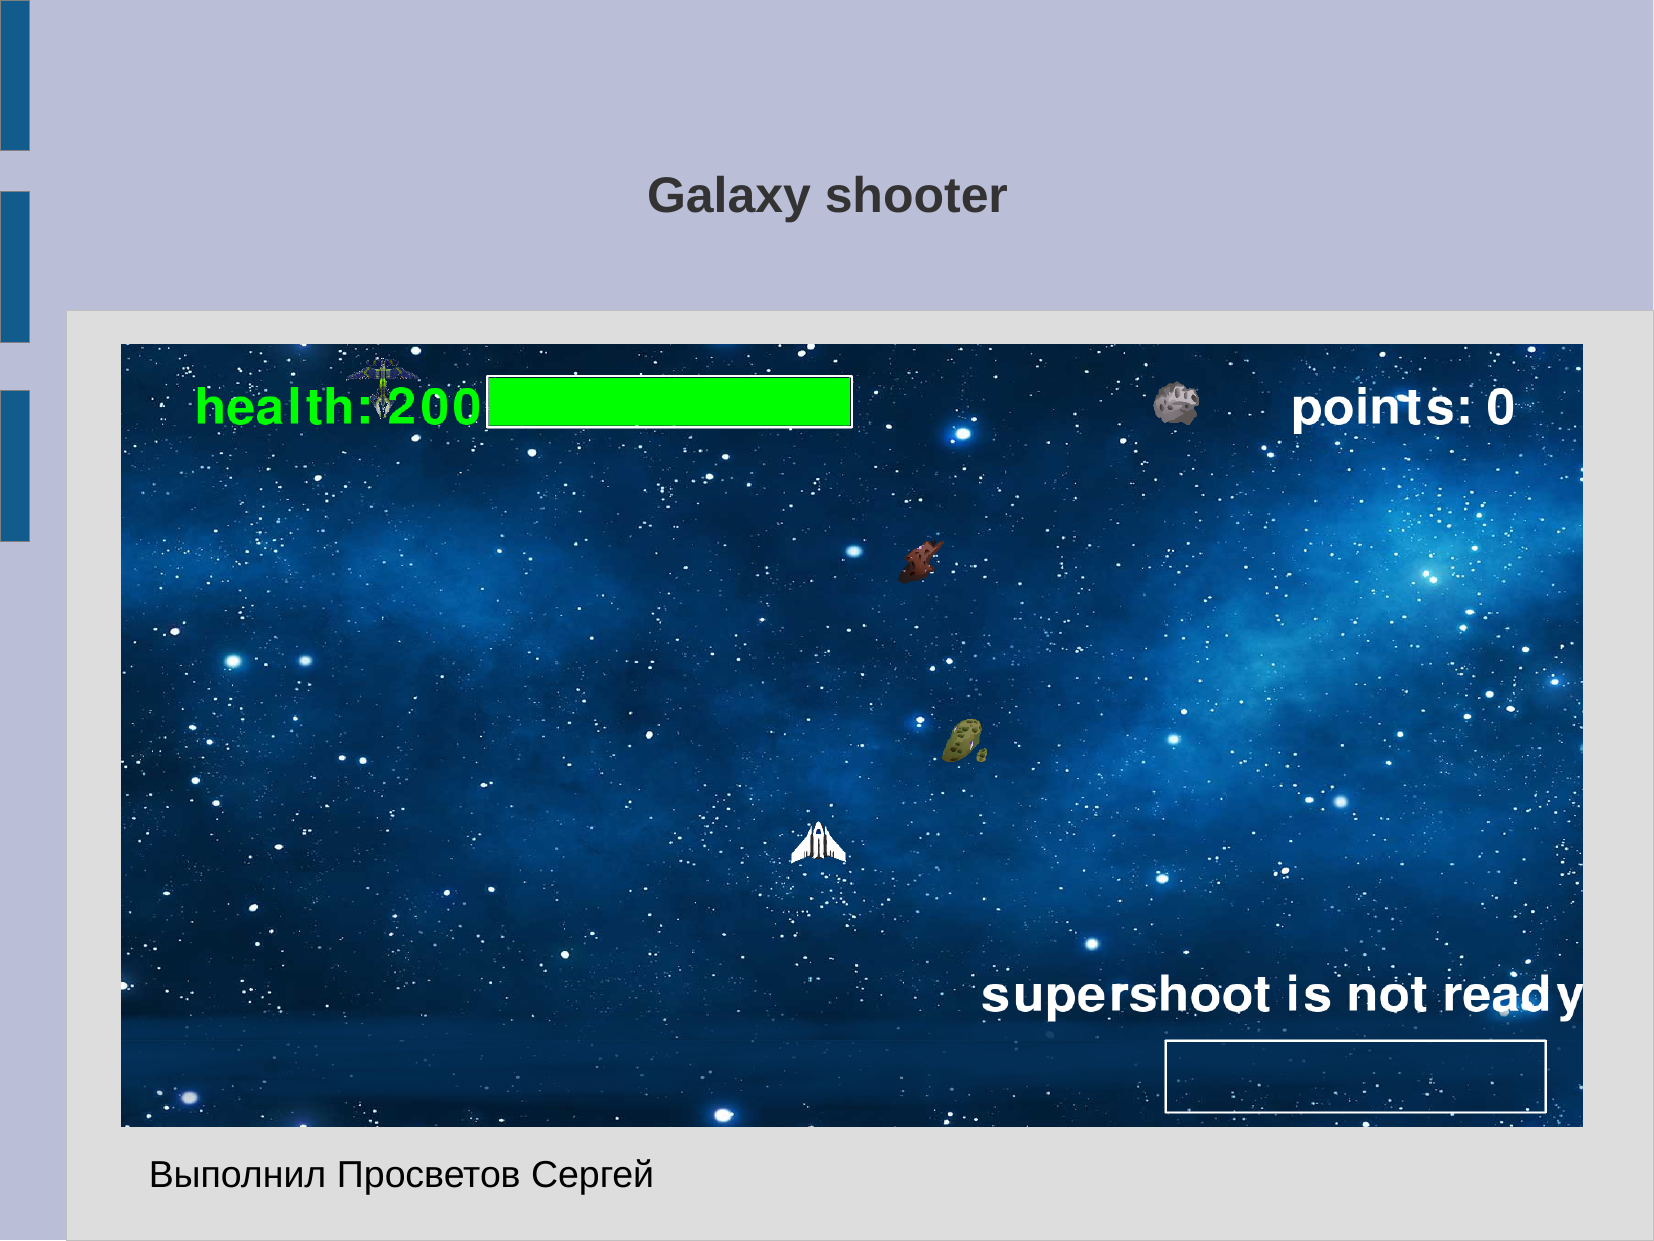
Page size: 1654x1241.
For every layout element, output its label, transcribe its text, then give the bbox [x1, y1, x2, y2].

picture [121, 344, 1583, 1127]
text_box Выполнил Просветов Сергей [134, 1145, 863, 1203]
title Galaxy shooter [121, 91, 1534, 299]
